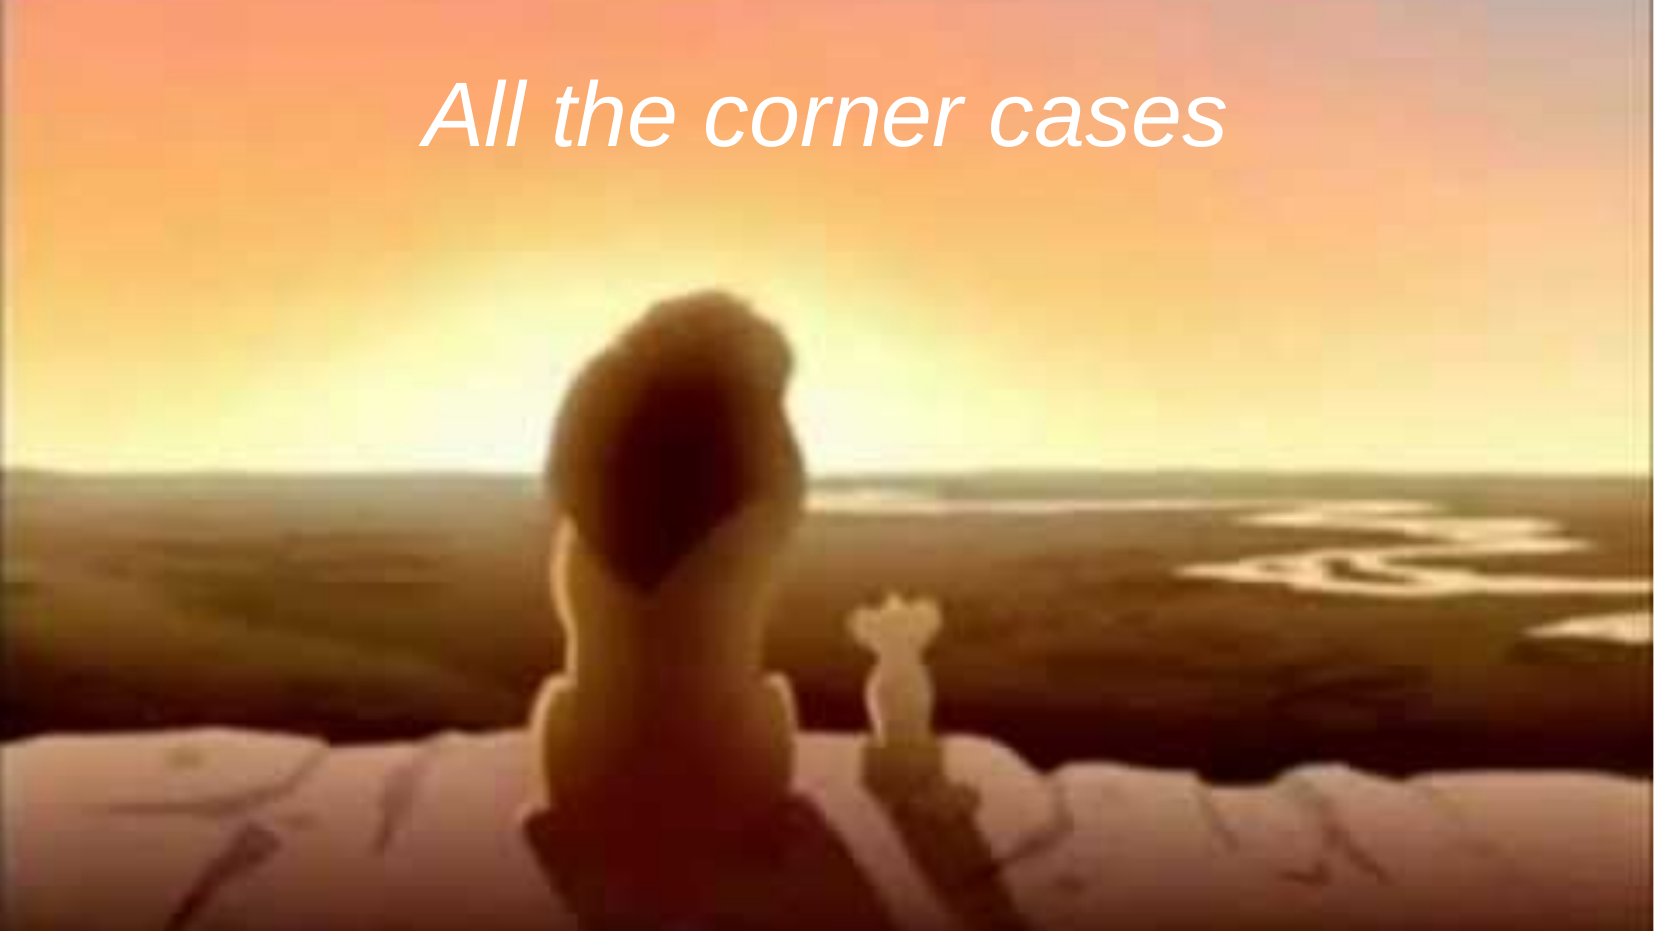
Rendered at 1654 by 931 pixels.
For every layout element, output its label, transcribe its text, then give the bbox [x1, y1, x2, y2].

picture [0, 0, 1654, 931]
title All the corner cases [82, 28, 1571, 201]
